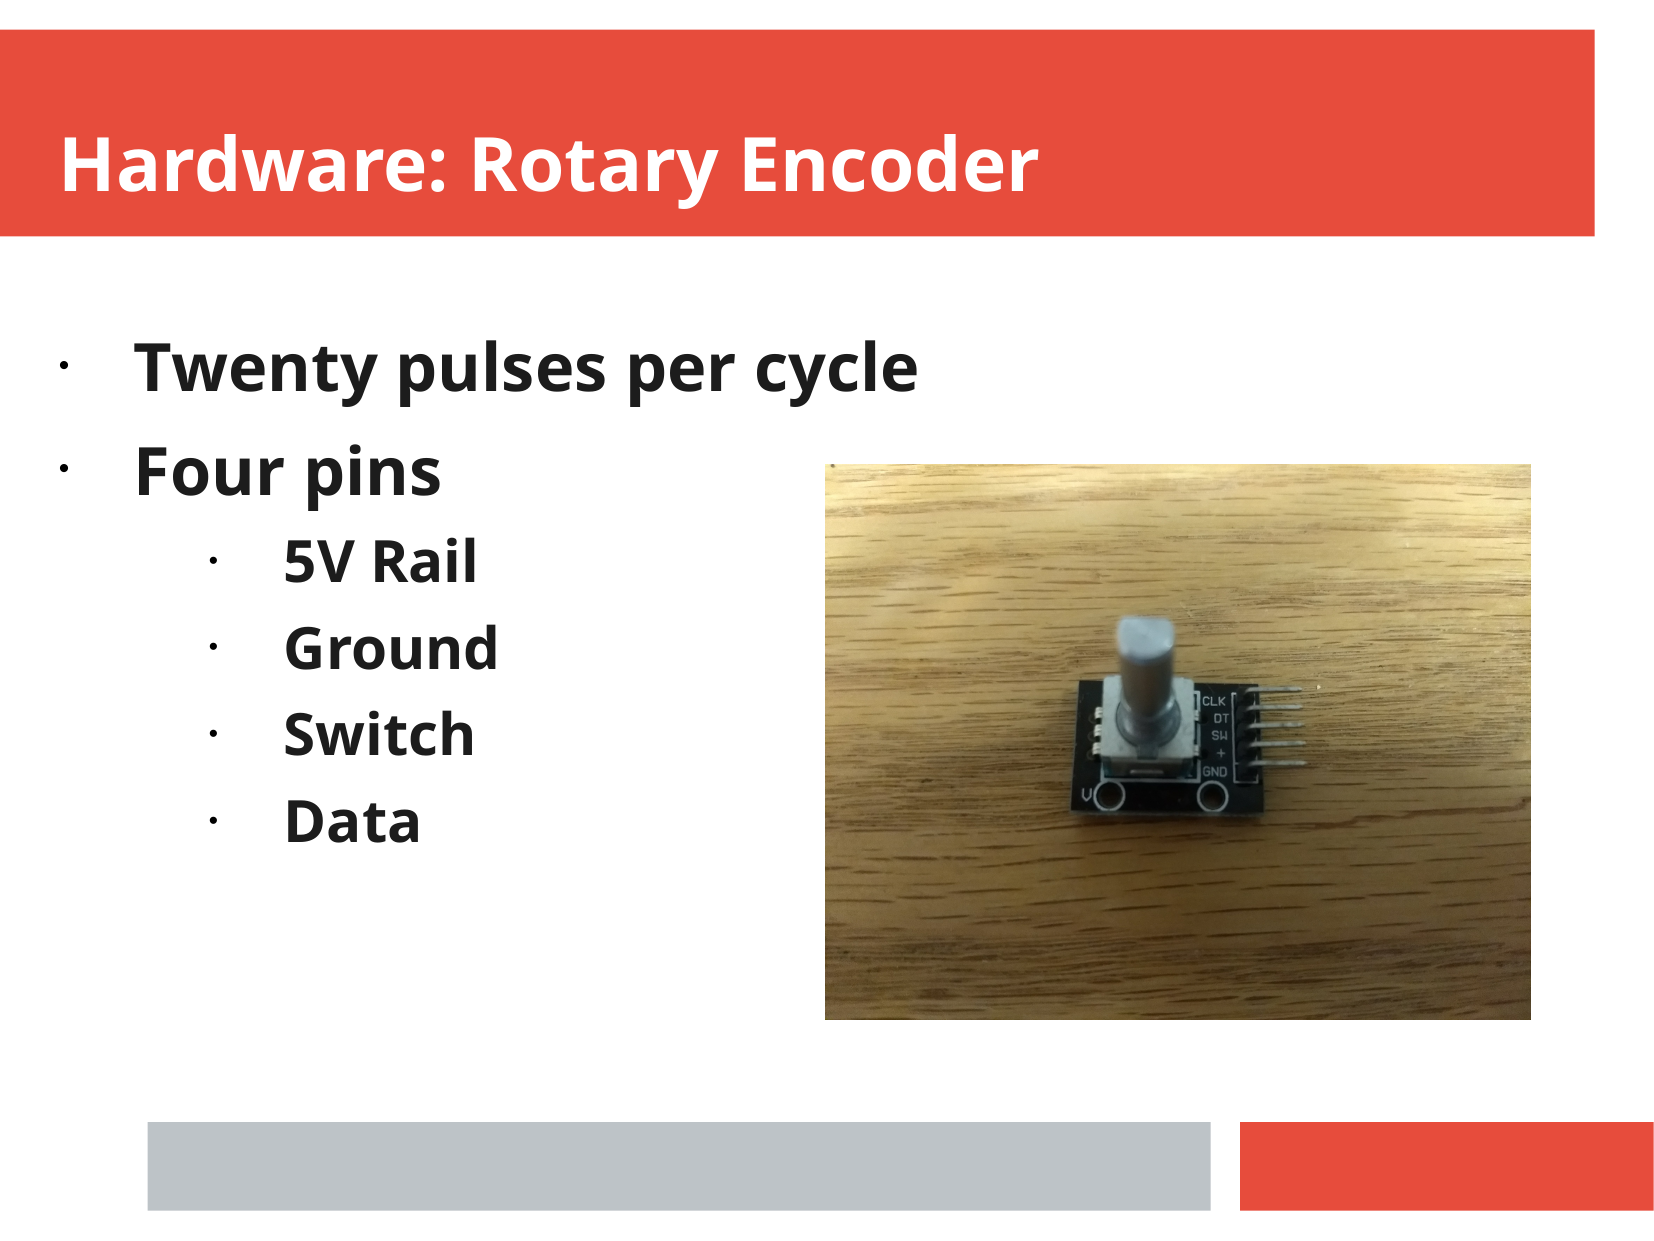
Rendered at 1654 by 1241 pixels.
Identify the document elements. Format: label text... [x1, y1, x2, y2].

title Hardware: Rotary Encoder [59, 59, 1595, 207]
list Twenty pulses per cycle Four pins 5V Rail Ground Switch Data [59, 324, 1565, 1093]
picture [825, 465, 1531, 1021]
